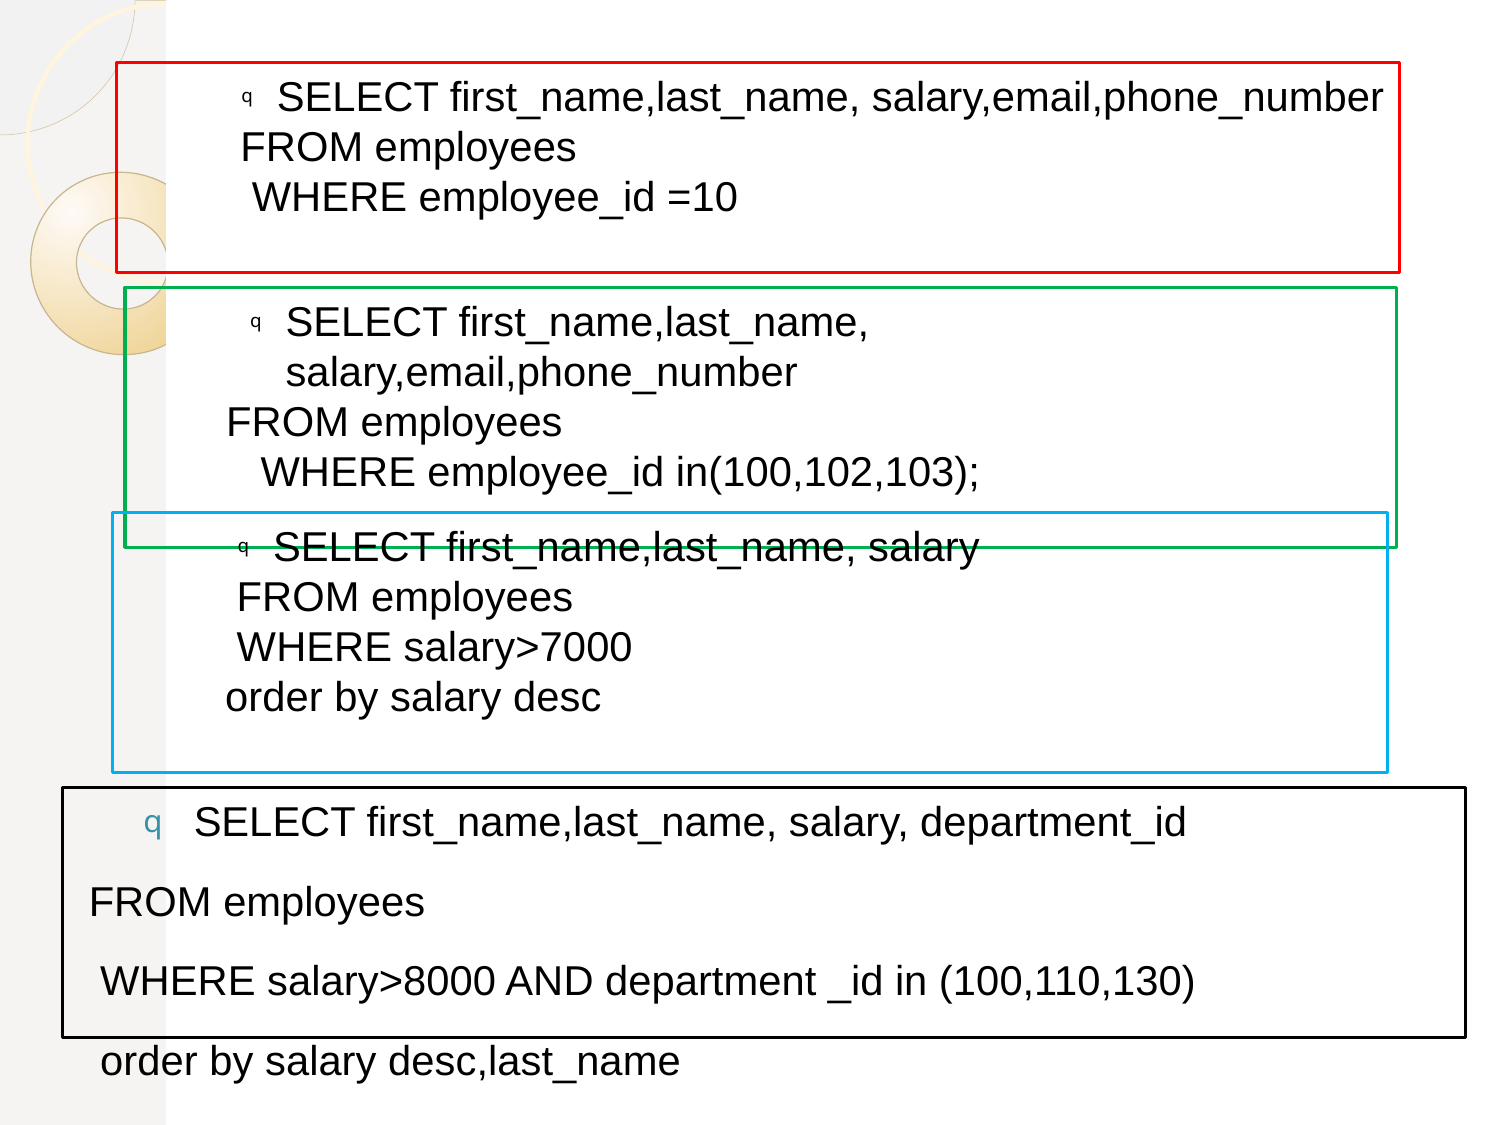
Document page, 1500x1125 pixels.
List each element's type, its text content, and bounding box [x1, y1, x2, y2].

text_box SELECT first_name,last_name, salary,email,phone_number FROM employees WHERE employee_id =10 [116, 62, 1400, 273]
text_box SELECT first_name,last_name, salary FROM employees WHERE salary>7000 order by salary desc [112, 512, 1388, 773]
text_box SELECT first_name,last_name, salary,email,phone_number FROM employees WHERE employee_id in(100,102,103); [124, 287, 1397, 548]
list SELECT first_name,last_name, salary, department_id FROM employees WHERE salary>8000 AND department _id in (100,110,130) order by salary desc,last_name [62, 787, 1466, 1038]
